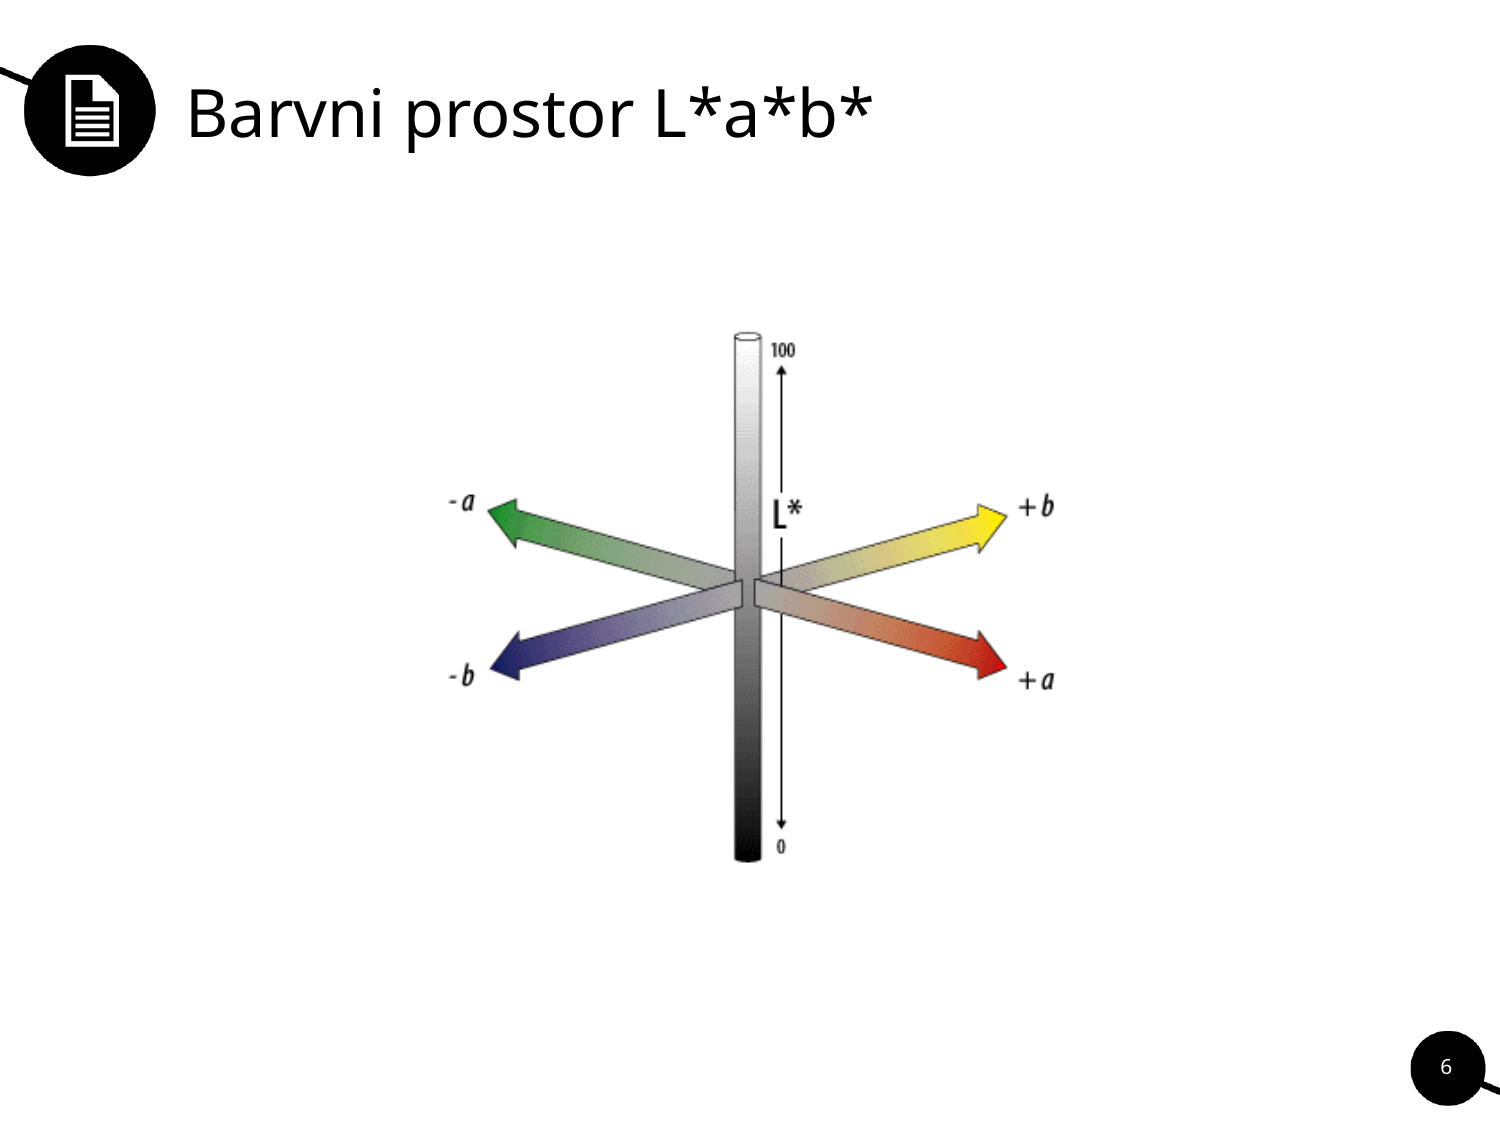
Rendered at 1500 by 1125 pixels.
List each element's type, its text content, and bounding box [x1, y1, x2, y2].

picture [0, 0, 1500, 1125]
title Barvni prostor L*a*b* [170, 45, 1425, 177]
